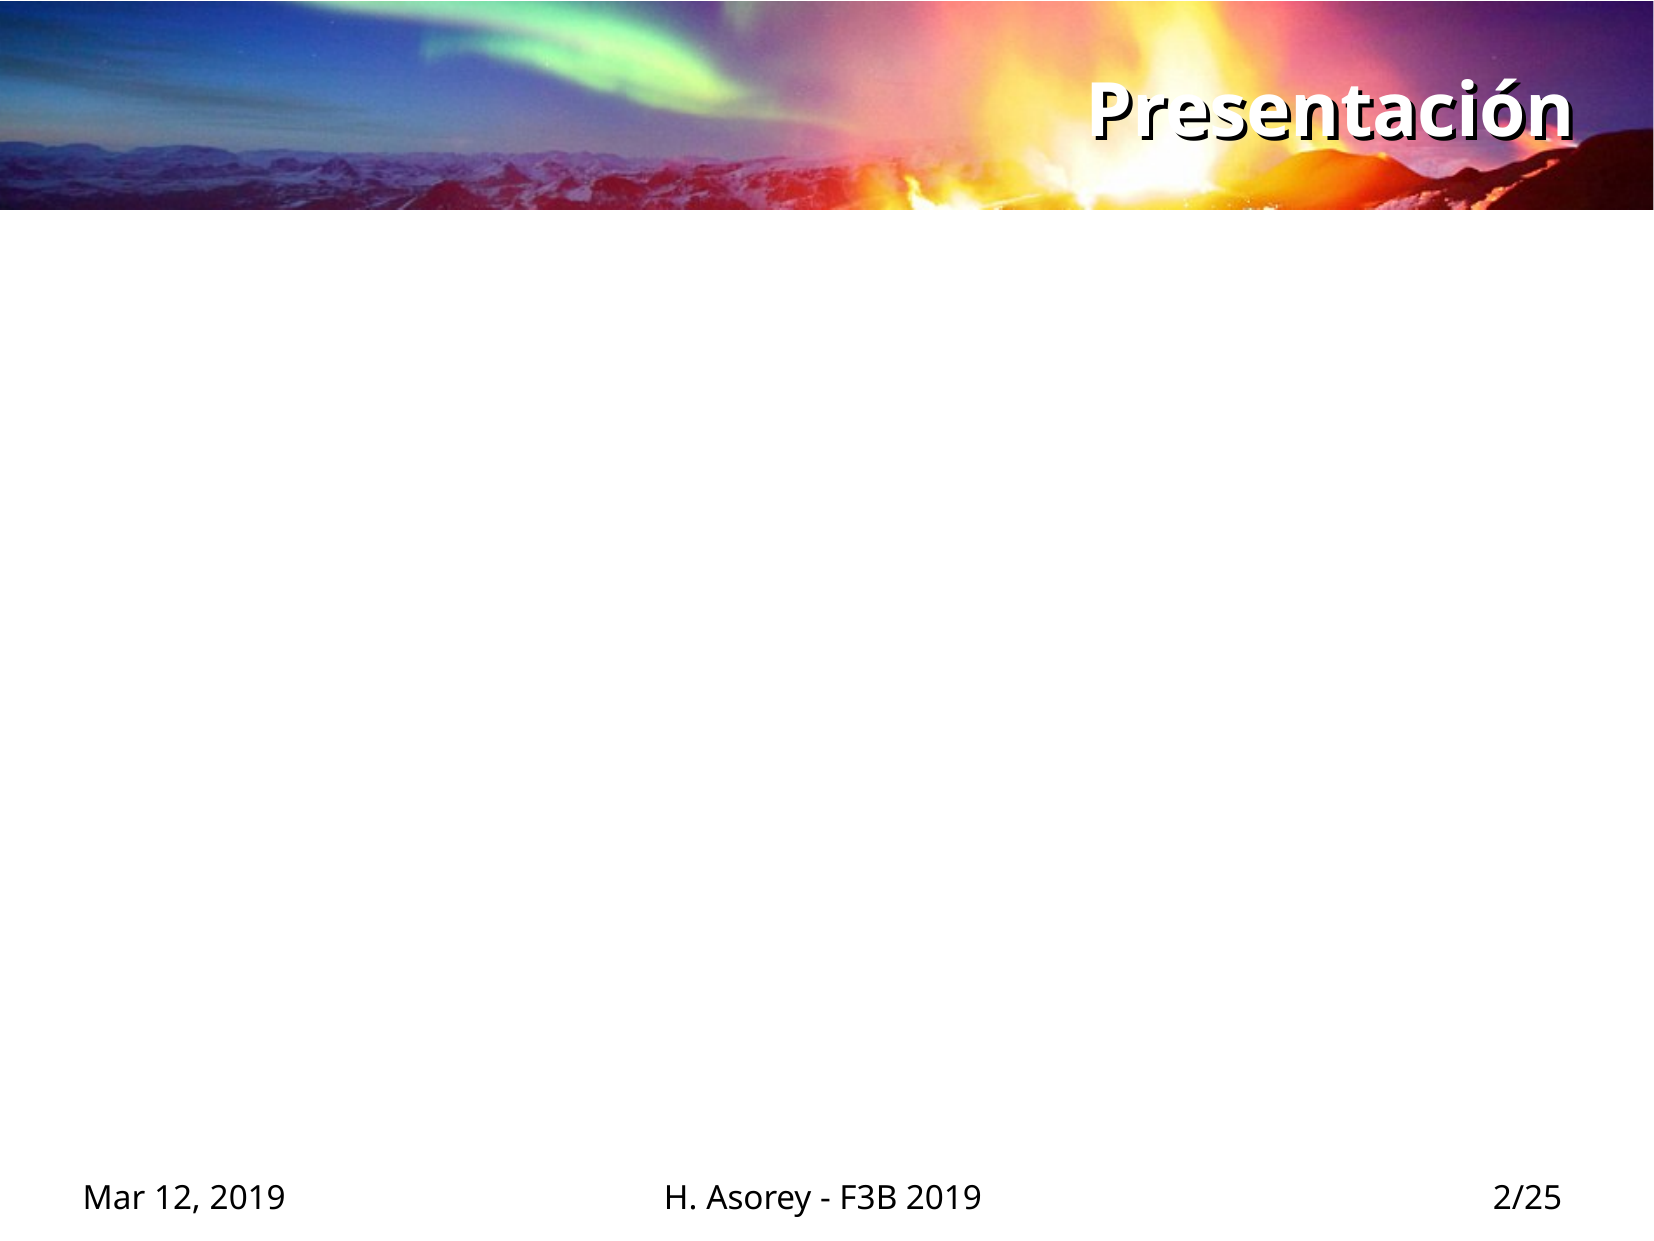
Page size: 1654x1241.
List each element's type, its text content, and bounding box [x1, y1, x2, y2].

title Presentación [86, 34, 1576, 181]
picture [0, 1, 1654, 210]
